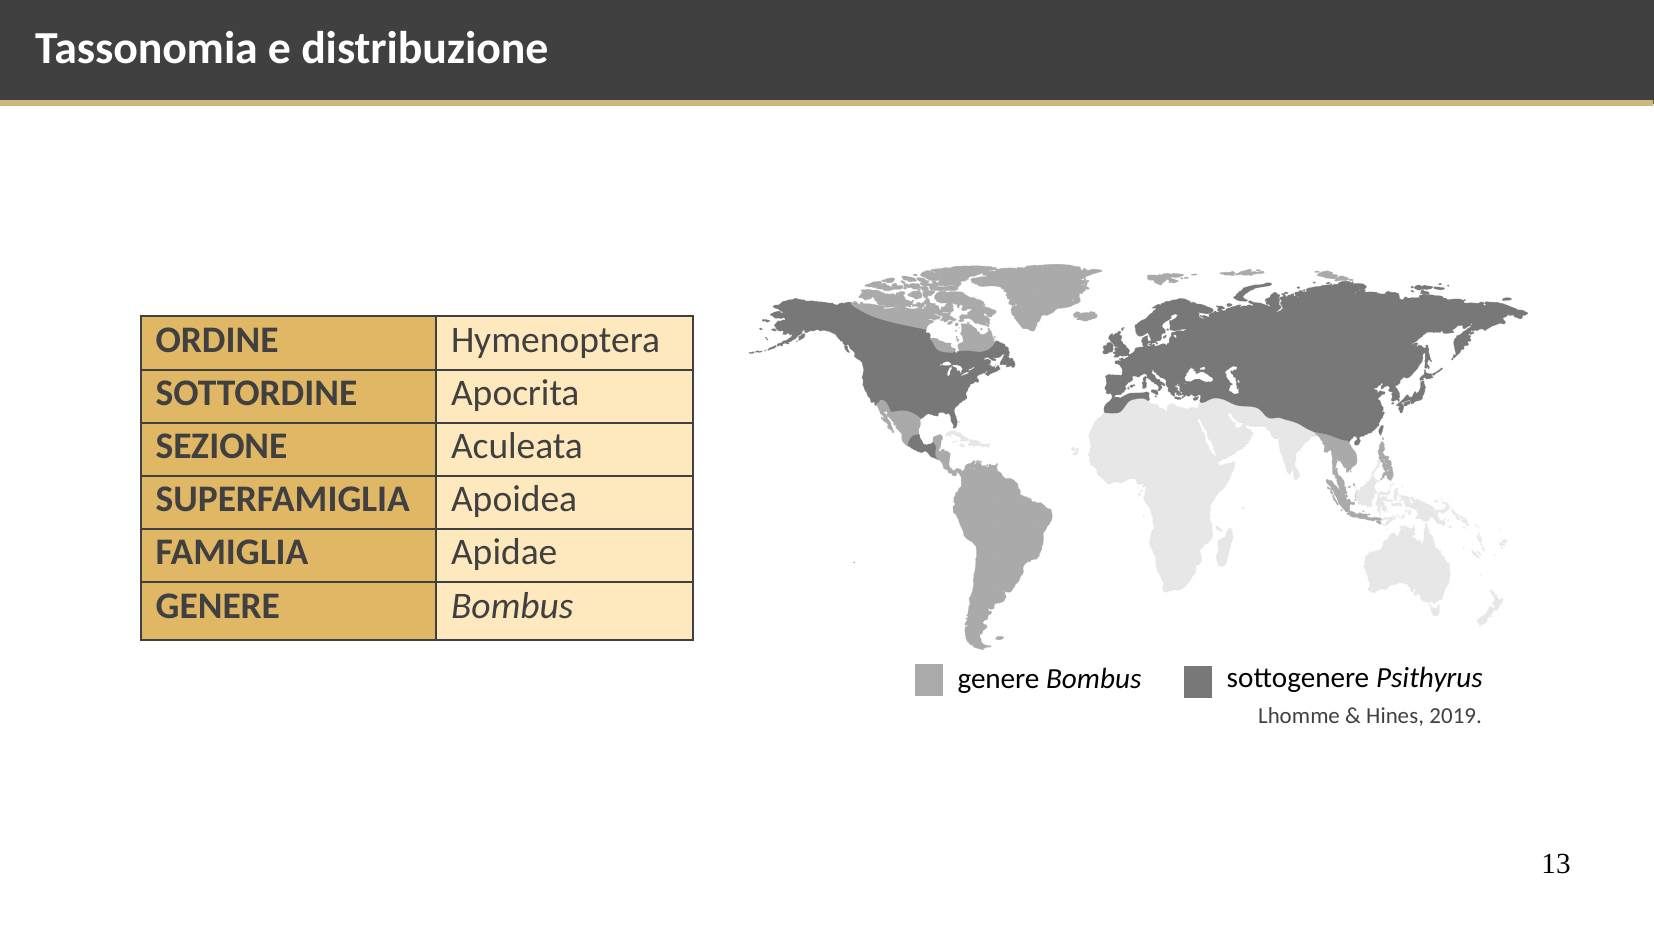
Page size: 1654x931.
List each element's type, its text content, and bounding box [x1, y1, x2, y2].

table_cell GENERE [142, 583, 435, 639]
text_box sottogenere Psithyrus [1211, 658, 1499, 732]
table_header Hymenoptera [437, 317, 692, 369]
picture [748, 264, 1528, 650]
table_cell Bombus [437, 583, 692, 639]
table_cell Apoidea [437, 477, 692, 528]
text_box genere Bombus [942, 659, 1169, 703]
table_cell Aculeata [437, 424, 692, 475]
table_cell SOTTORDINE [142, 371, 435, 422]
text_box [1184, 666, 1211, 698]
text_box Tassonomia e distribuzione [0, 0, 1654, 100]
table_cell FAMIGLIA [142, 530, 435, 581]
table_cell SEZIONE [142, 424, 435, 475]
table_cell Apidae [437, 530, 692, 581]
text_box Lhomme & Hines, 2019. [1243, 698, 1499, 739]
table_cell SUPERFAMIGLIA [142, 477, 435, 528]
text_box [915, 664, 942, 696]
table_cell Apocrita [437, 371, 692, 422]
table_header ORDINE [142, 317, 435, 369]
